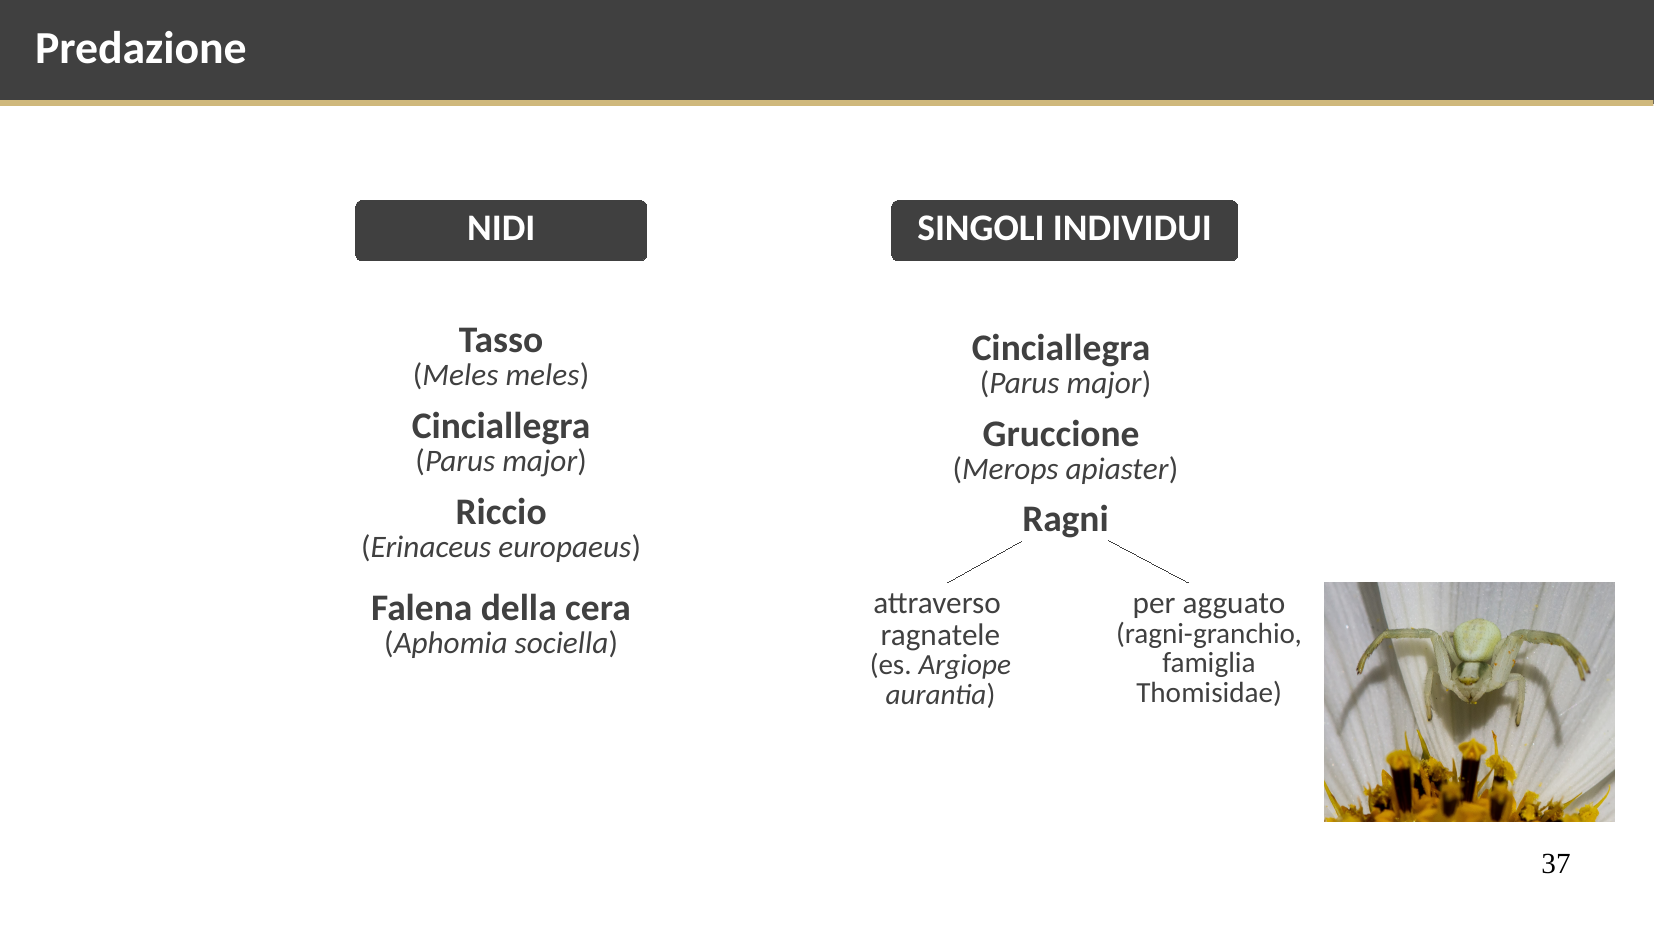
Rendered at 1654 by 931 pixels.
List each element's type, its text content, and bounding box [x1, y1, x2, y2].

text_box Cinciallegra (Parus major) Gruccione (Merops apiaster) Ragni [933, 324, 1198, 572]
text_box per agguato (ragni-granchio, famiglia Thomisidae) [1084, 582, 1324, 716]
text_box NIDI [355, 200, 647, 261]
text_box attraverso ragnatele (es. Argiope aurantia) [796, 582, 1084, 705]
text_box SINGOLI INDIVIDUI [891, 200, 1238, 261]
picture [1324, 582, 1615, 822]
text_box Tasso (Meles meles) Cinciallegra (Parus major) Riccio (Erinaceus europaeus) Falena della cera (Aphomia sociella) [344, 317, 658, 669]
text_box Predazione [0, 0, 1654, 100]
